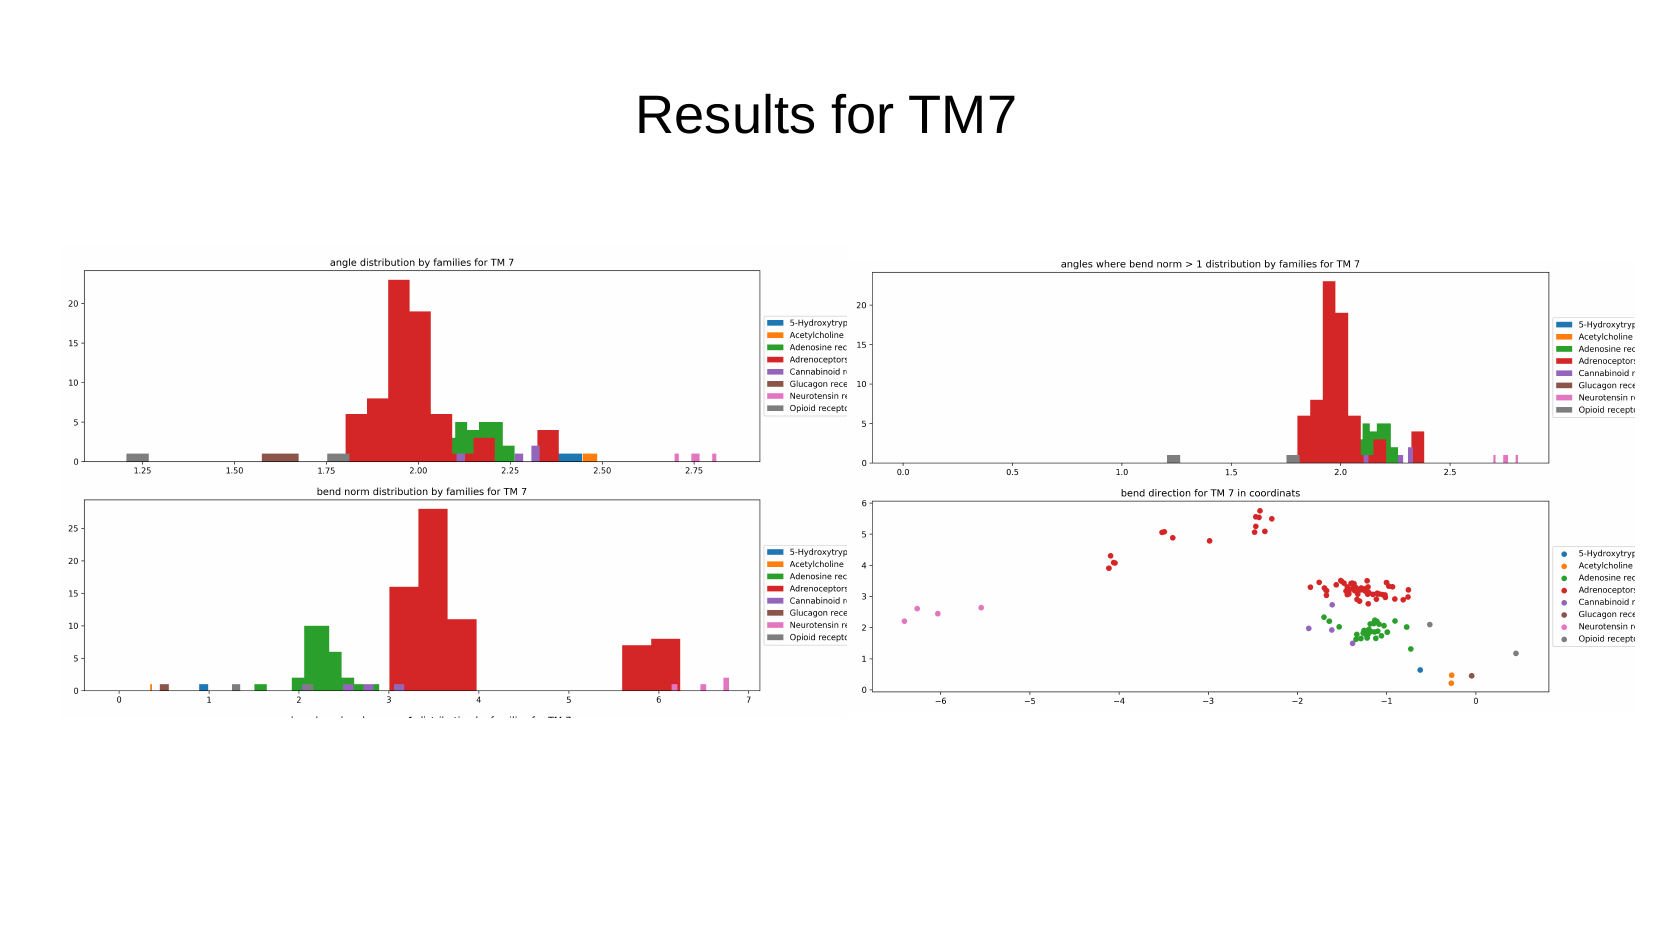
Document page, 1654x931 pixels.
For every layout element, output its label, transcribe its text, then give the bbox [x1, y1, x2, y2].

picture [849, 260, 1636, 711]
title Results for TM7 [82, 37, 1571, 193]
picture [61, 245, 847, 718]
